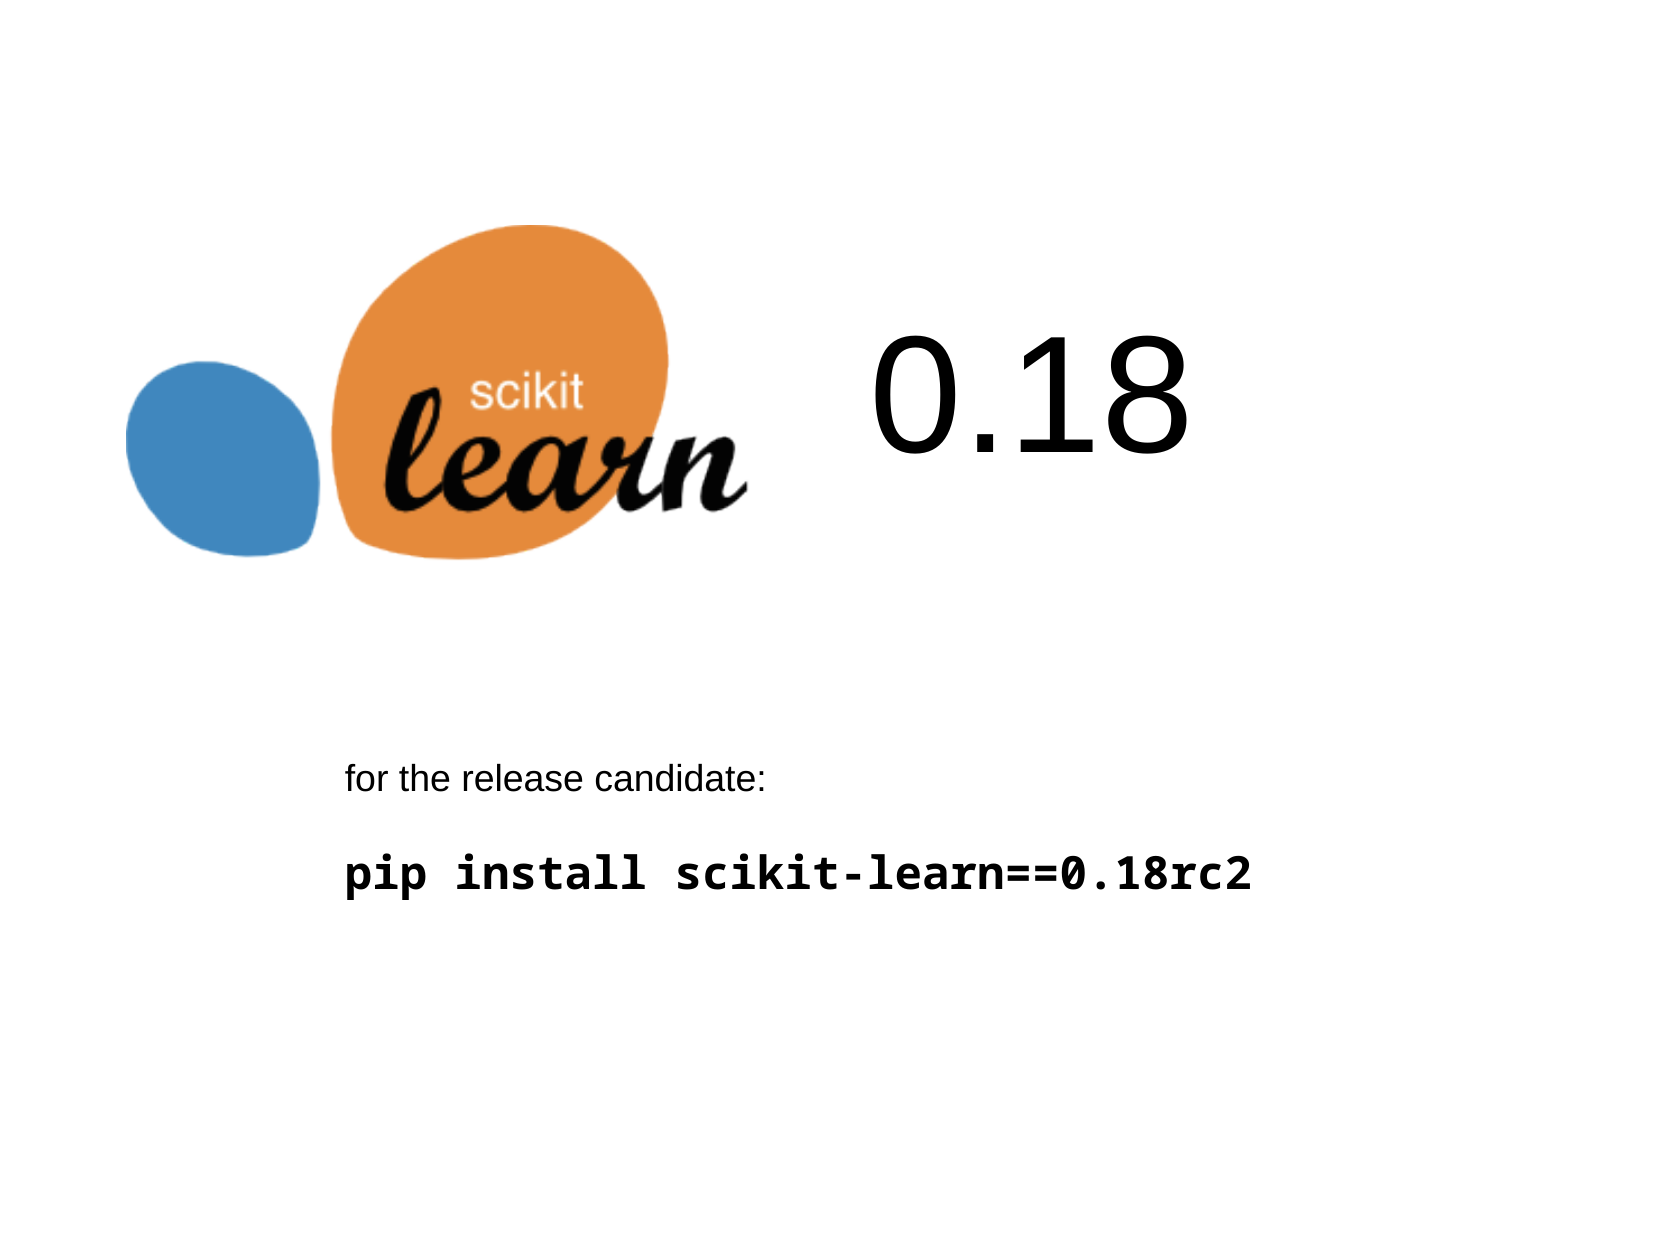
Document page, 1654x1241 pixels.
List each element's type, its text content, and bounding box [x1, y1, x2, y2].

picture [126, 225, 781, 631]
text_box pip install scikit-learn==0.18rc2 [330, 833, 1268, 901]
text_box 0.18 [855, 293, 1366, 496]
text_box for the release candidate: [330, 750, 826, 849]
